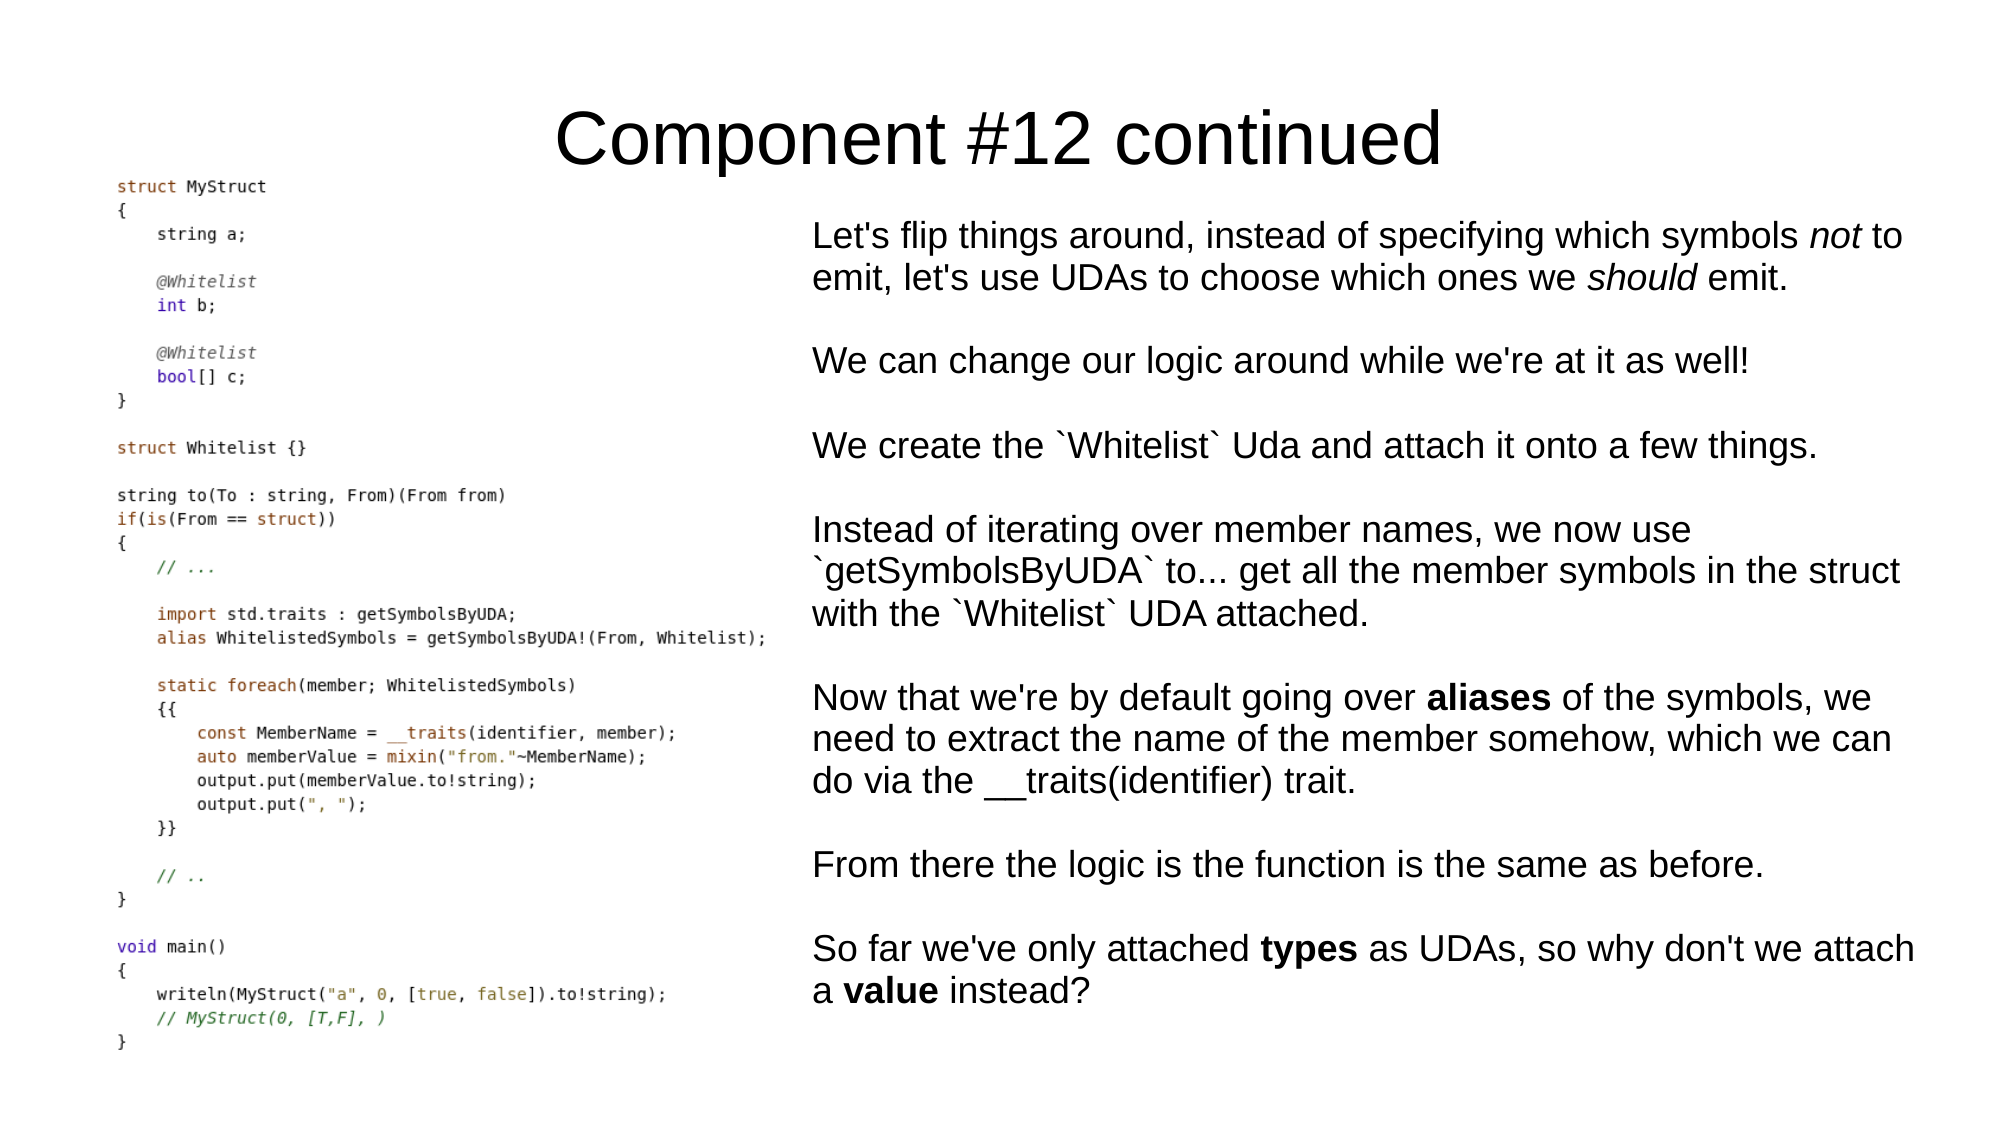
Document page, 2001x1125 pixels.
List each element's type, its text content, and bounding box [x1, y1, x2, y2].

text_box Let's flip things around, instead of specifying which symbols not to emit, let's use UDAs to choose which ones we should emit. We can change our logic around while we're at it as well! We create the `Whitelist` Uda and attach it onto a few things. Instead of iterating over member names, we now use `getSymbolsByUDA` to... get all the member symbols in the struct with the `Whitelist` UDA attached. Now that we're by default going over aliases of the symbols, we need to extract the name of the member somehow, which we can do via the __traits(identifier) trait. From there the logic is the function is the same as before. So far we've only attached types as UDAs, so why don't we attach a value instead? [797, 206, 1949, 1020]
picture [117, 177, 768, 1063]
title Component #12 continued [99, 44, 1900, 233]
